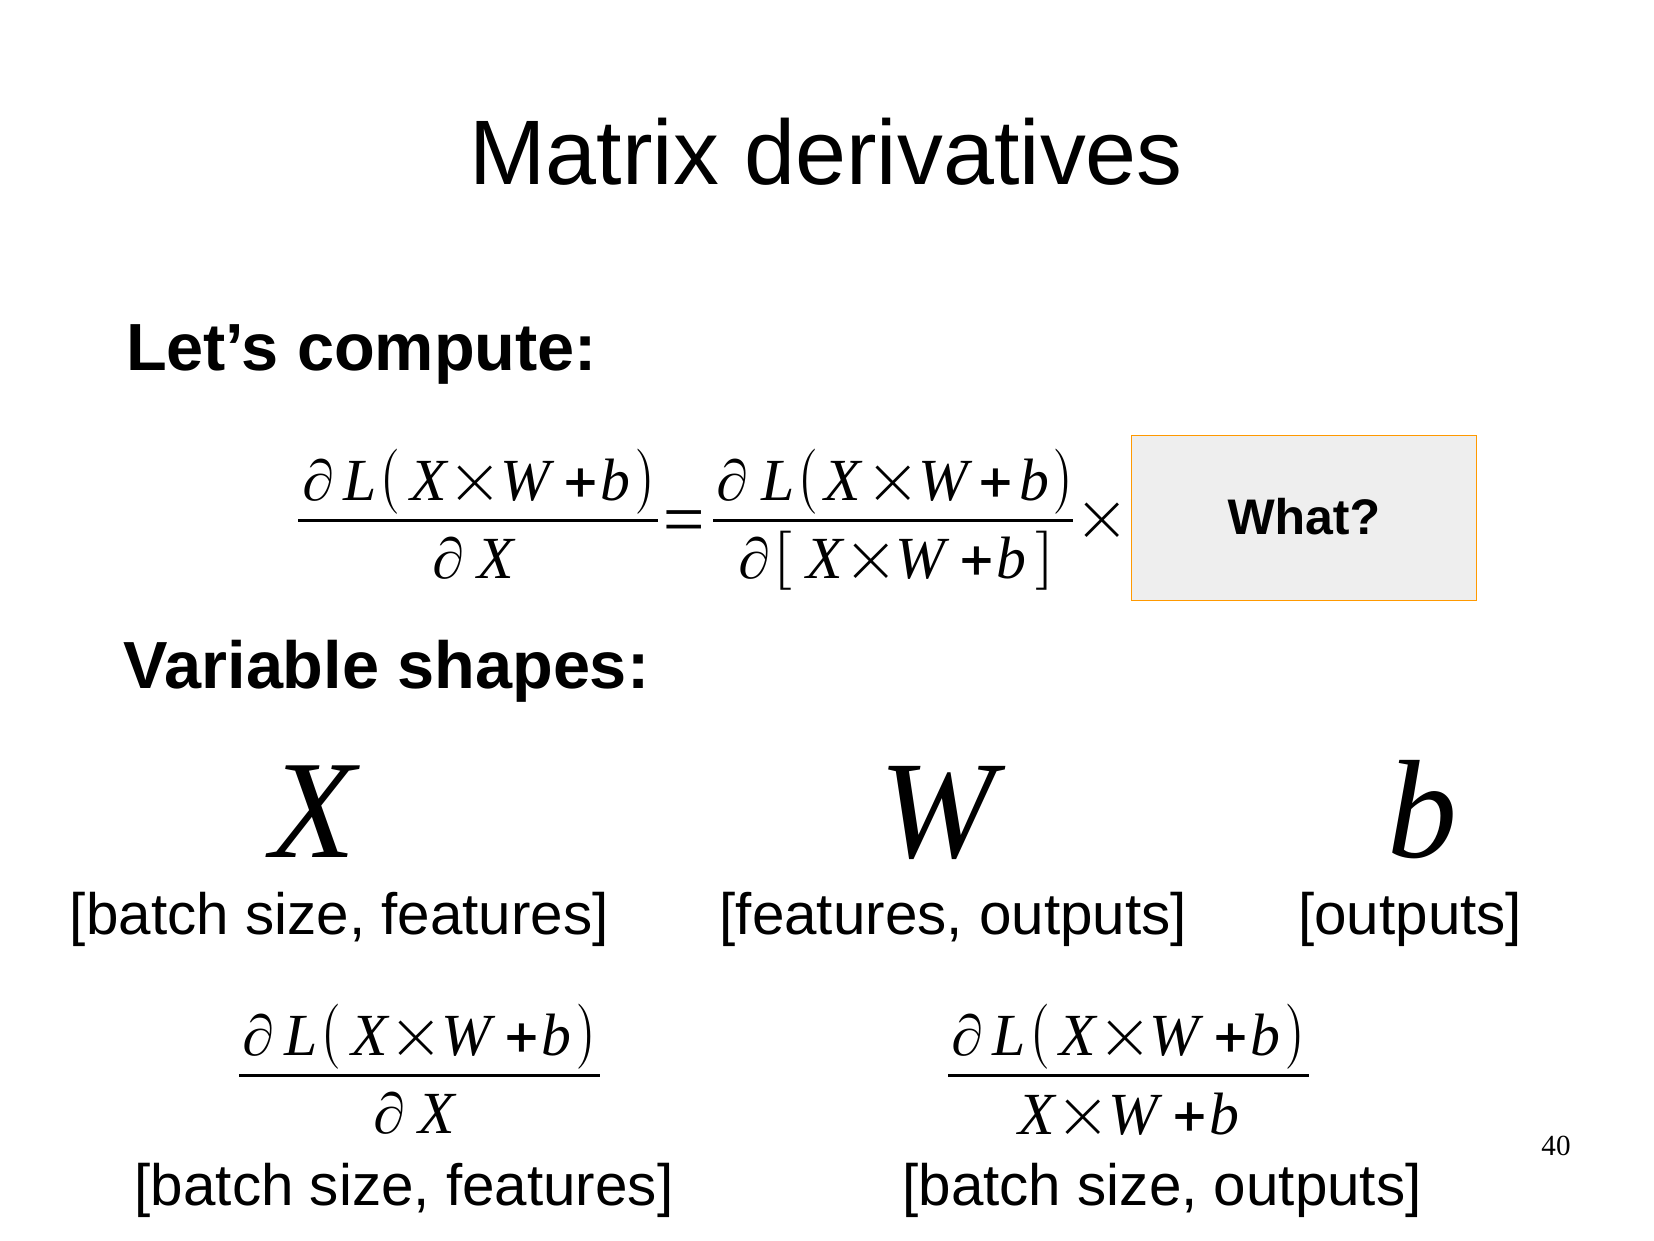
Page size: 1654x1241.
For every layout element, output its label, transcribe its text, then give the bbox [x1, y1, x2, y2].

chart [279, 444, 1131, 593]
chart [929, 1039, 1325, 1145]
text_box [batch size, outputs] [887, 1145, 1654, 1241]
text_box Variable shapes: [109, 621, 736, 786]
text_box [batch size, features] [55, 874, 823, 1039]
chart [864, 733, 1026, 874]
chart [220, 1039, 616, 1145]
text_box Let’s compute: [111, 302, 650, 393]
text_box What? [1131, 435, 1477, 601]
chart [244, 733, 381, 874]
text_box [batch size, features] [120, 1145, 887, 1241]
text_box [outputs] [1283, 874, 1654, 1039]
chart [1372, 733, 1476, 874]
title Matrix derivatives [82, 49, 1571, 257]
text_box [features, outputs] [823, 874, 1283, 1039]
